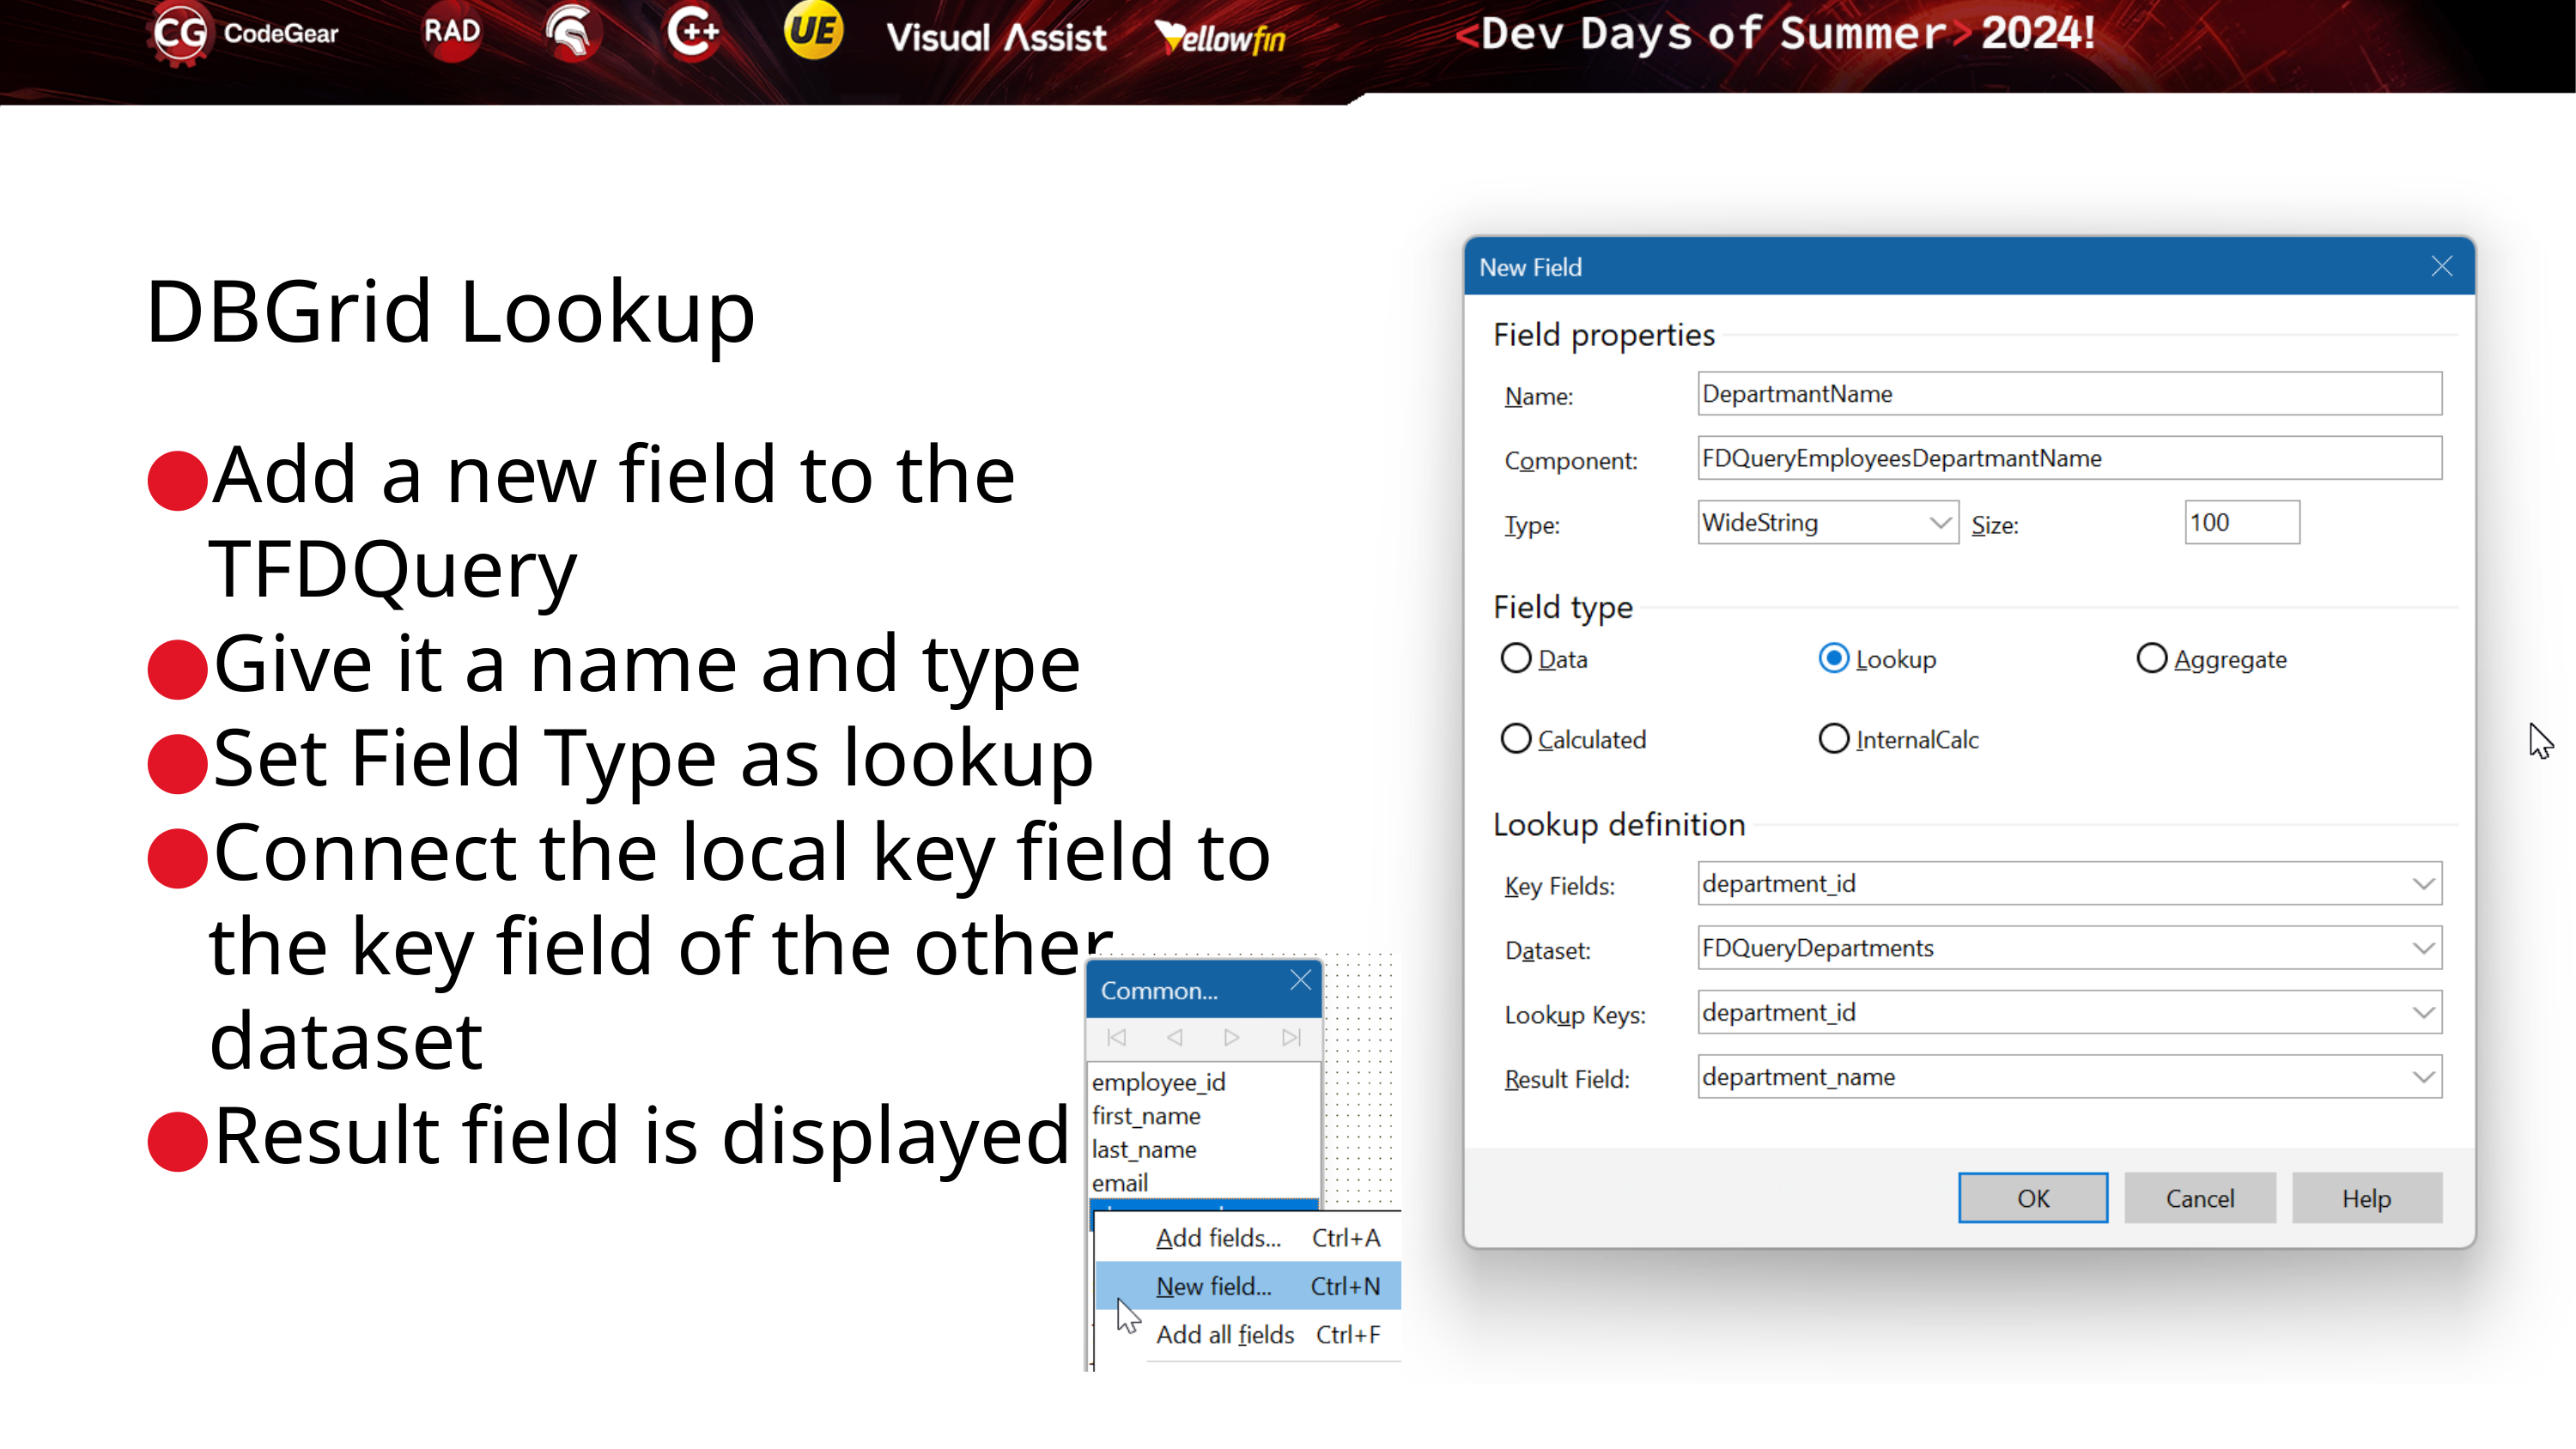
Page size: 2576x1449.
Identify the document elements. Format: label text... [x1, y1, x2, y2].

picture [0, 0, 2576, 111]
picture [1083, 177, 2576, 1385]
list Add a new field to the TFDQuery Give it a name and type Set Field Type as lookup Connect the local key field to the key field of the other dataset Result field is displayed [131, 410, 1415, 1114]
title DBGrid Lookup [131, 177, 1367, 373]
